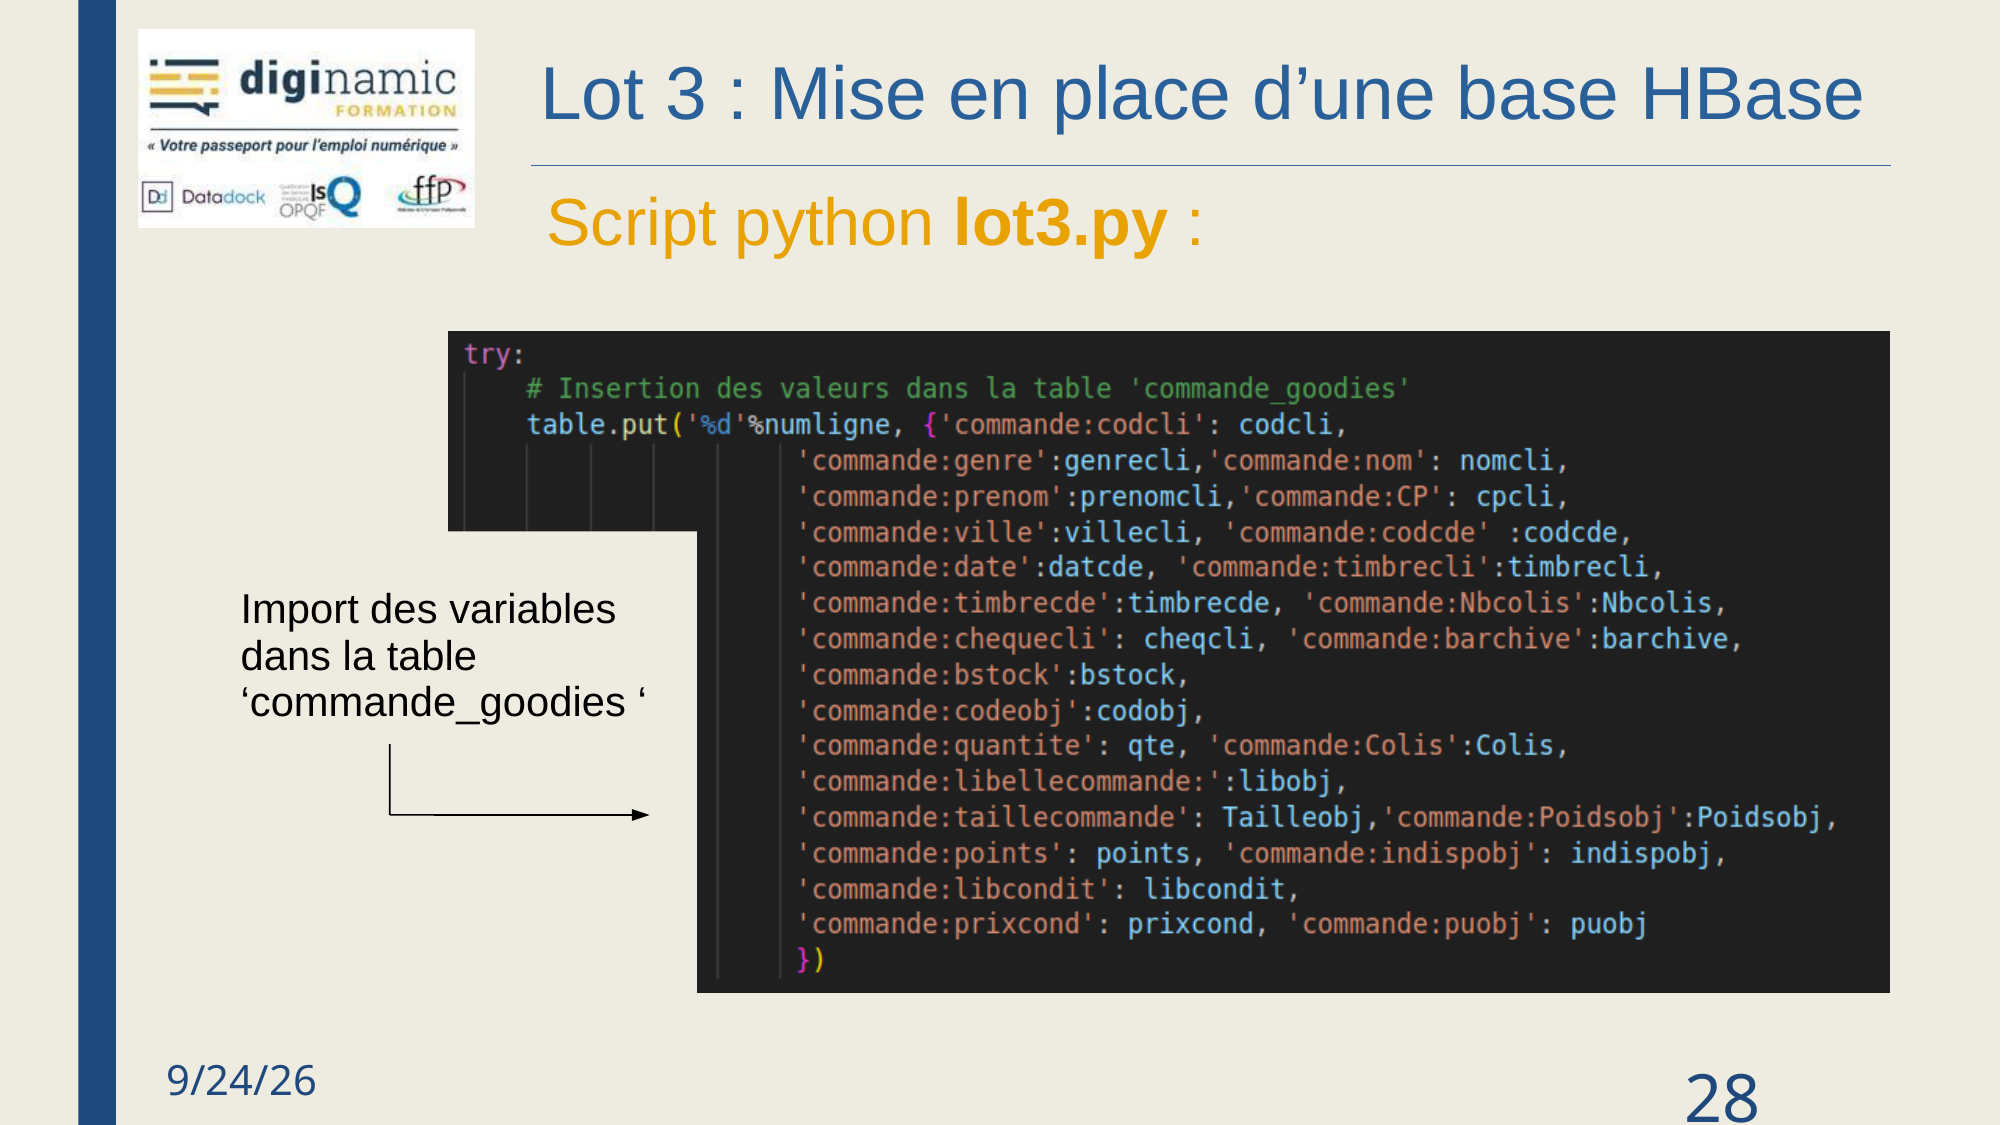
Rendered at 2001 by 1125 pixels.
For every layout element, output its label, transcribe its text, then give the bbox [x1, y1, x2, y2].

picture [448, 331, 1890, 993]
title Lot 3 : Mise en place d’une base HBase [516, 52, 1890, 225]
text_box 2/7/2024 [151, 1043, 389, 1110]
text_box [1669, 1043, 1931, 1110]
text_box Script python lot3.py : [531, 177, 1264, 296]
text_box Import des variables dans la table ‘commande_goodies ‘ [225, 531, 697, 1004]
